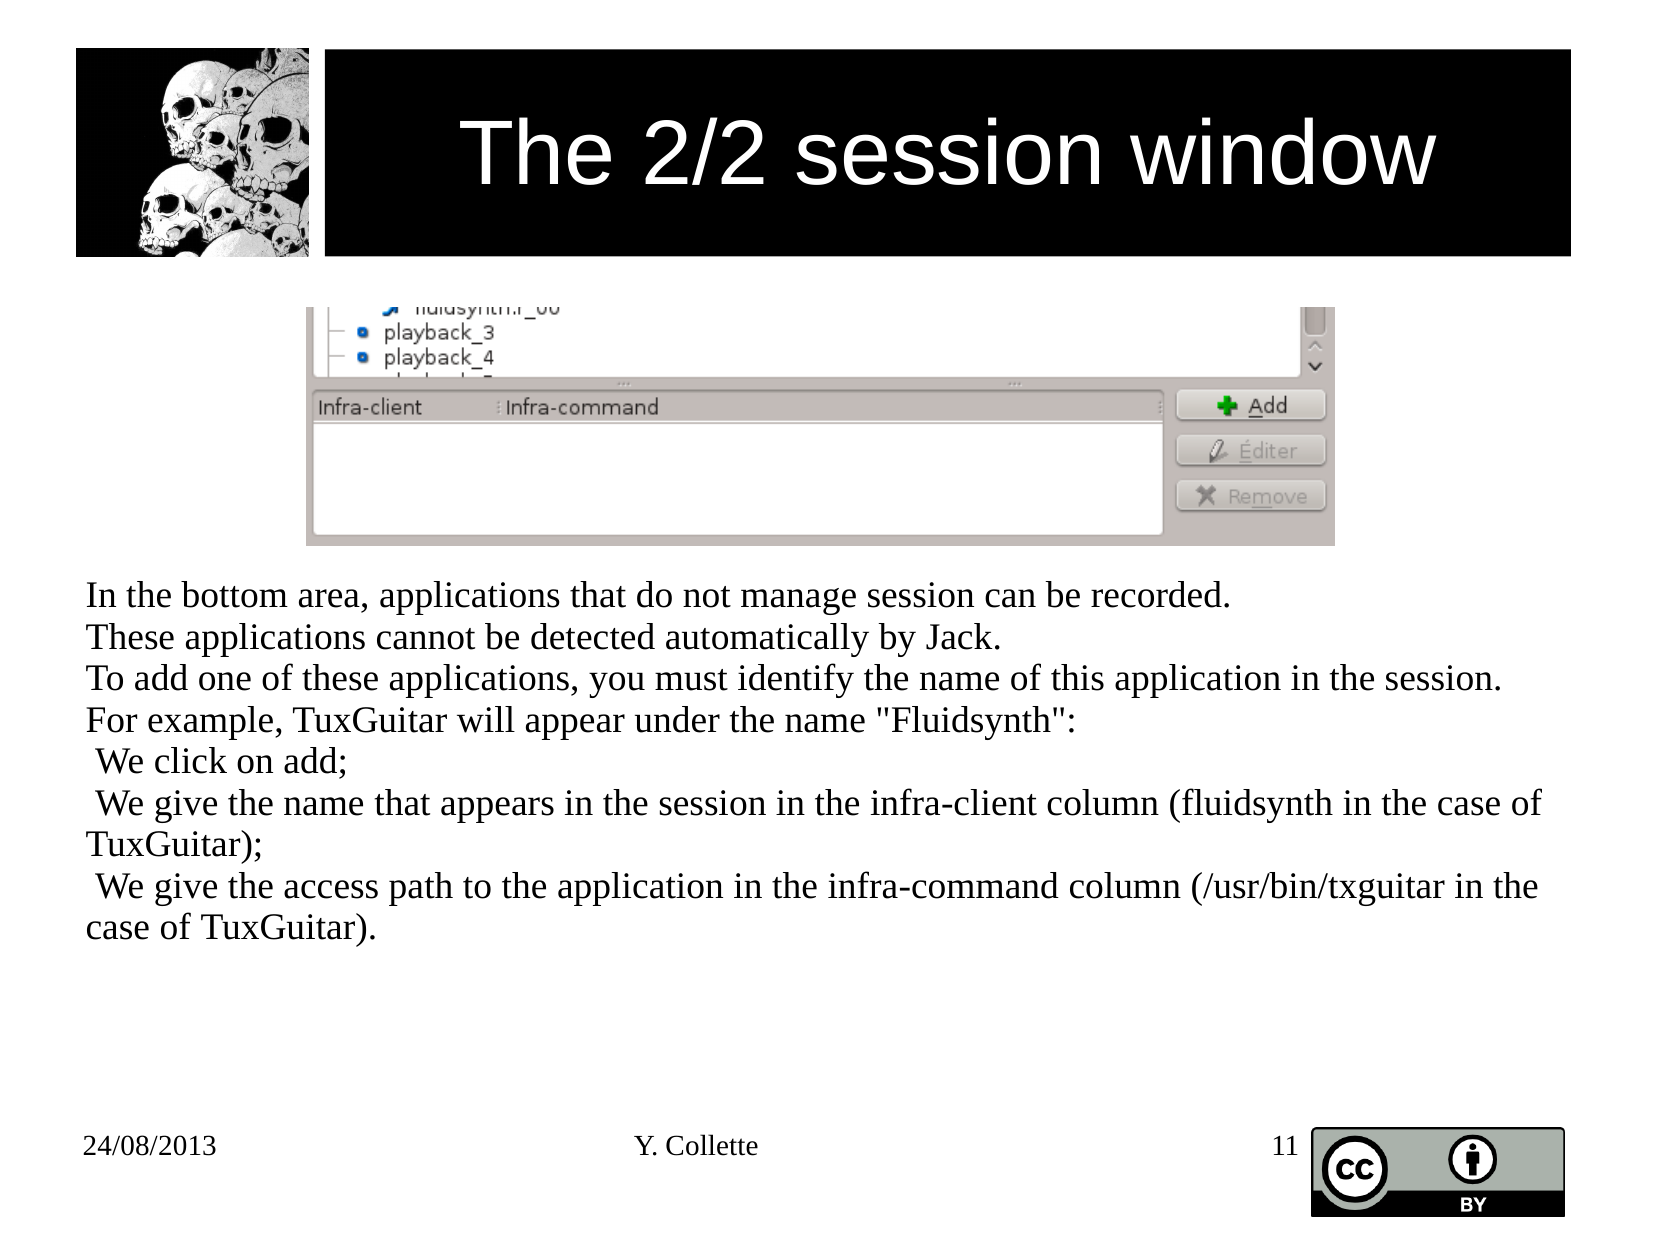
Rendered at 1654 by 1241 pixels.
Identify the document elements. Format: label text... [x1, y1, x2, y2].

picture [1311, 1127, 1565, 1217]
picture [76, 48, 309, 257]
title The 2/2 session window [324, 49, 1571, 257]
text_box In the bottom area, applications that do not manage session can be recorded. These applications cannot be detected automatically by Jack. To add one of these applications, you must identify the name of this application in the session. For example, TuxGuitar will appear under the name "Fluidsynth": We click on add; We give the name that appears in the session in the infra-client column (fluidsynth in the case of TuxGuitar); We give the access path to the application in the infra-command column (/usr/bin/txguitar in the case of TuxGuitar). [70, 566, 1560, 956]
picture [306, 307, 1335, 547]
